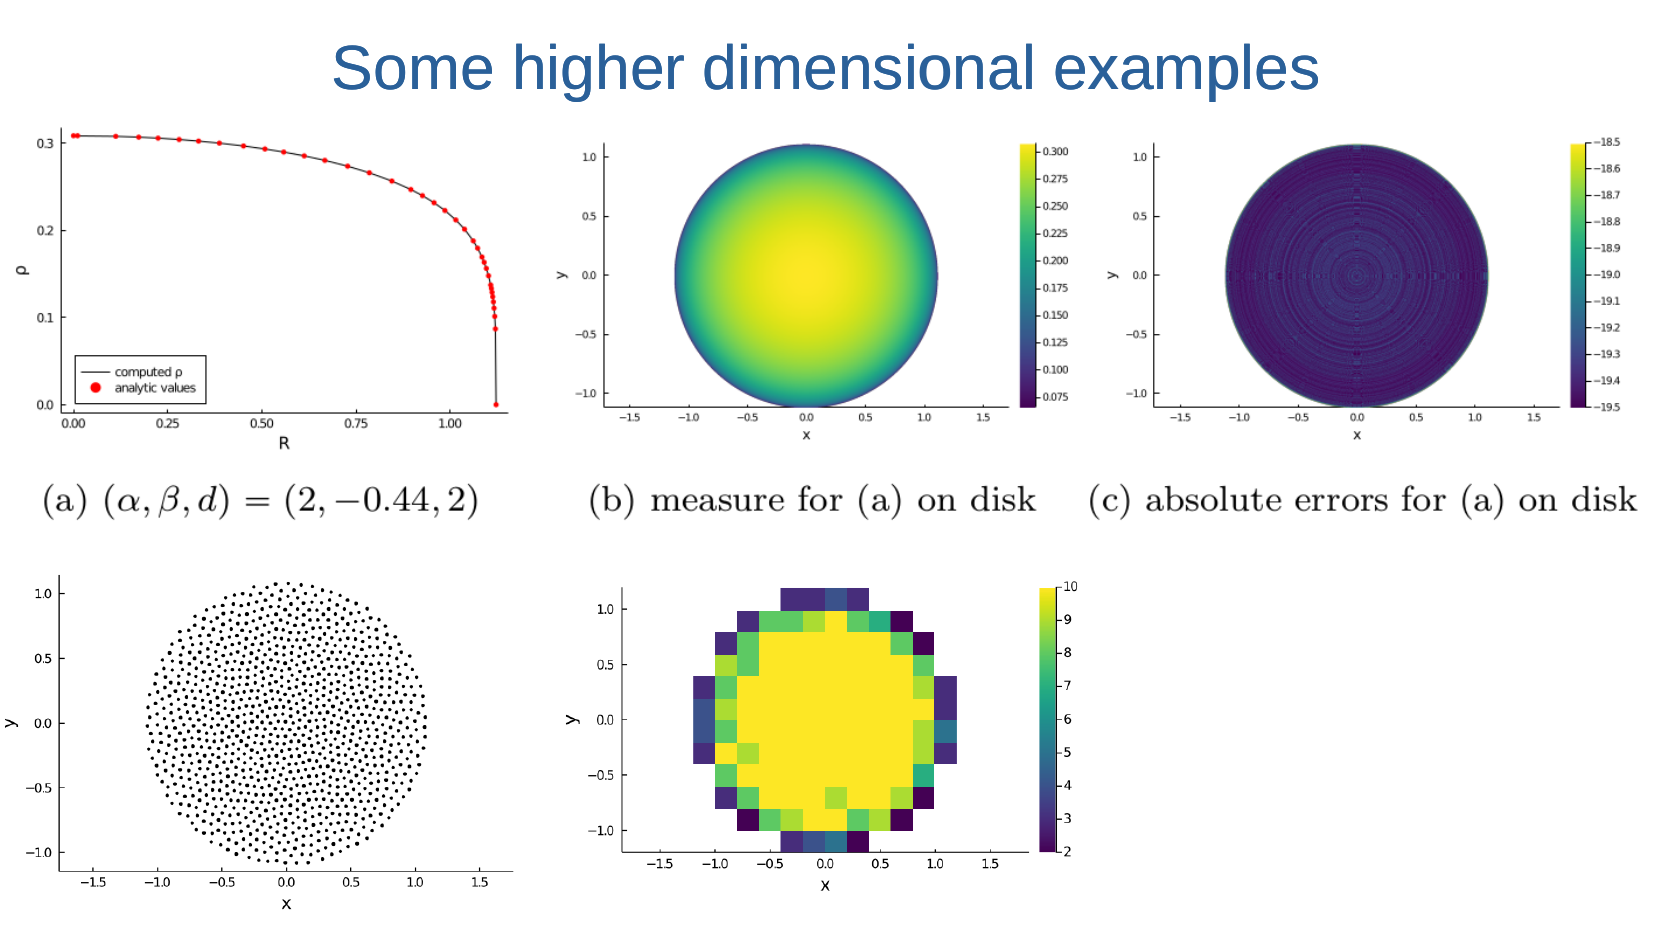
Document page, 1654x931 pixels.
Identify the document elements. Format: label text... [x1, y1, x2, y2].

title Some higher dimensional examples [82, 0, 1571, 146]
picture [0, 105, 1654, 547]
picture [0, 548, 1096, 925]
